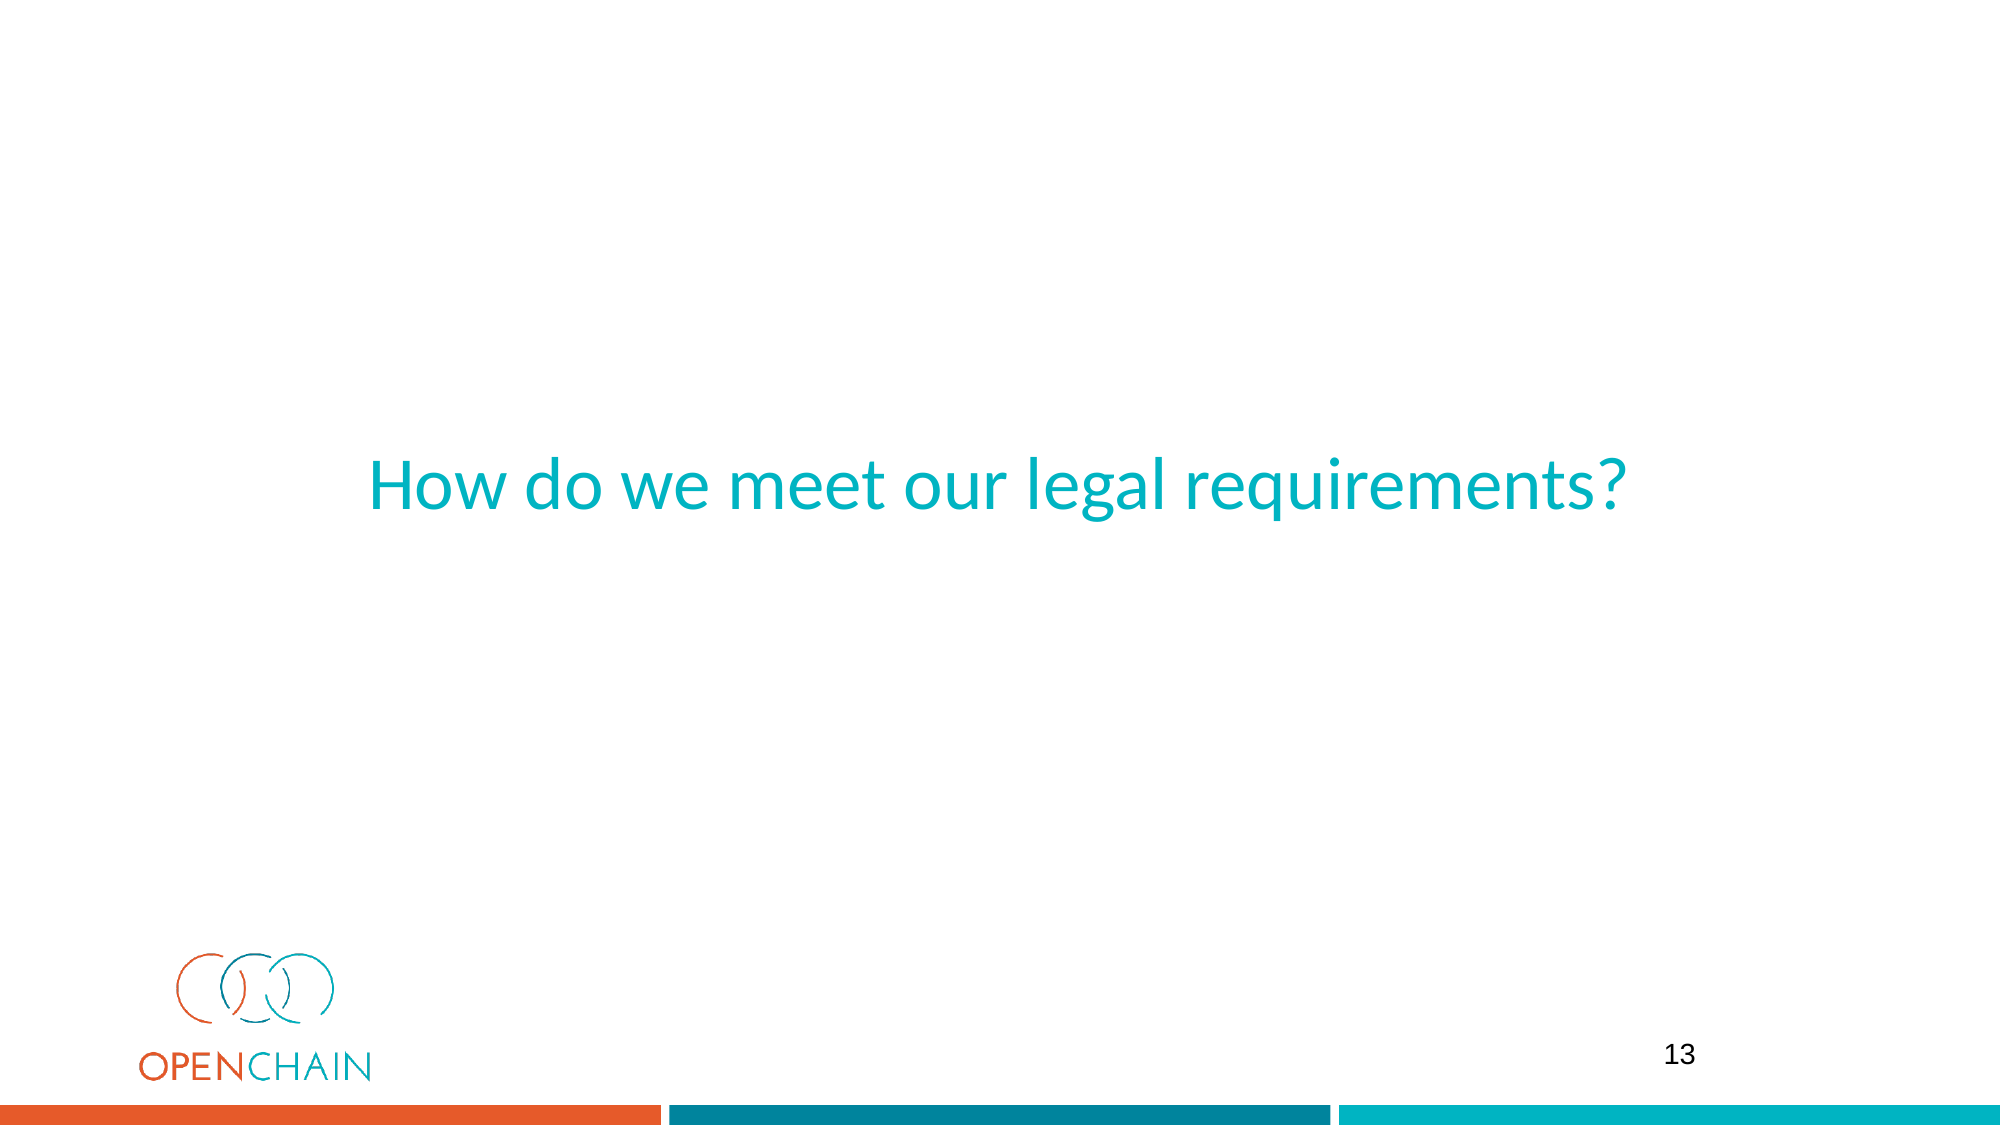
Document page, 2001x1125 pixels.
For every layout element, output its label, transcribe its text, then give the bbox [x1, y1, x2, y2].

picture [137, 951, 372, 1082]
slide_number <number> [1648, 1022, 1863, 1083]
title How do we meet our legal requirements? [137, 376, 1863, 594]
